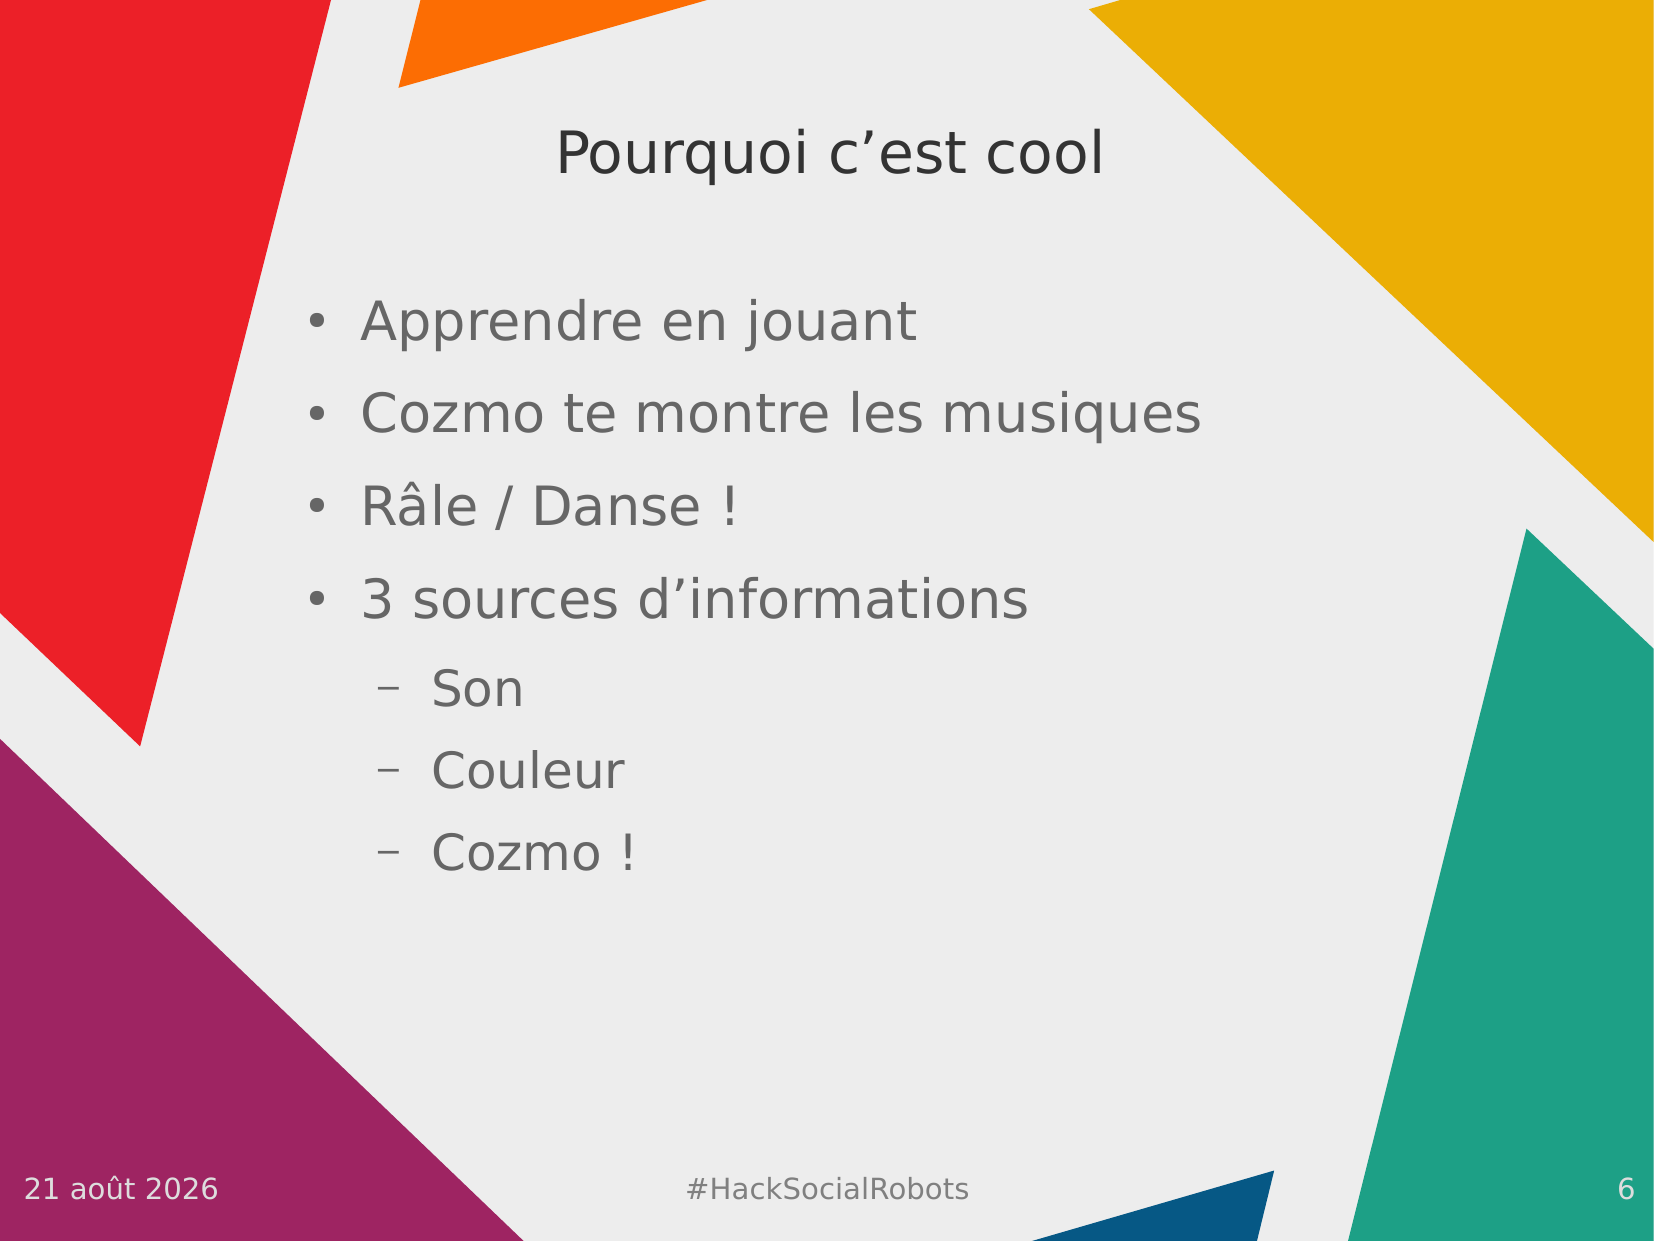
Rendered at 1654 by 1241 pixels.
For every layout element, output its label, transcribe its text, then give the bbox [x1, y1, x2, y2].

title Pourquoi c’est cool [289, 49, 1372, 257]
list Apprendre en jouant Cozmo te montre les musiques Râle / Danse ! 3 sources d’informations Son Couleur Cozmo ! [289, 290, 1372, 1090]
